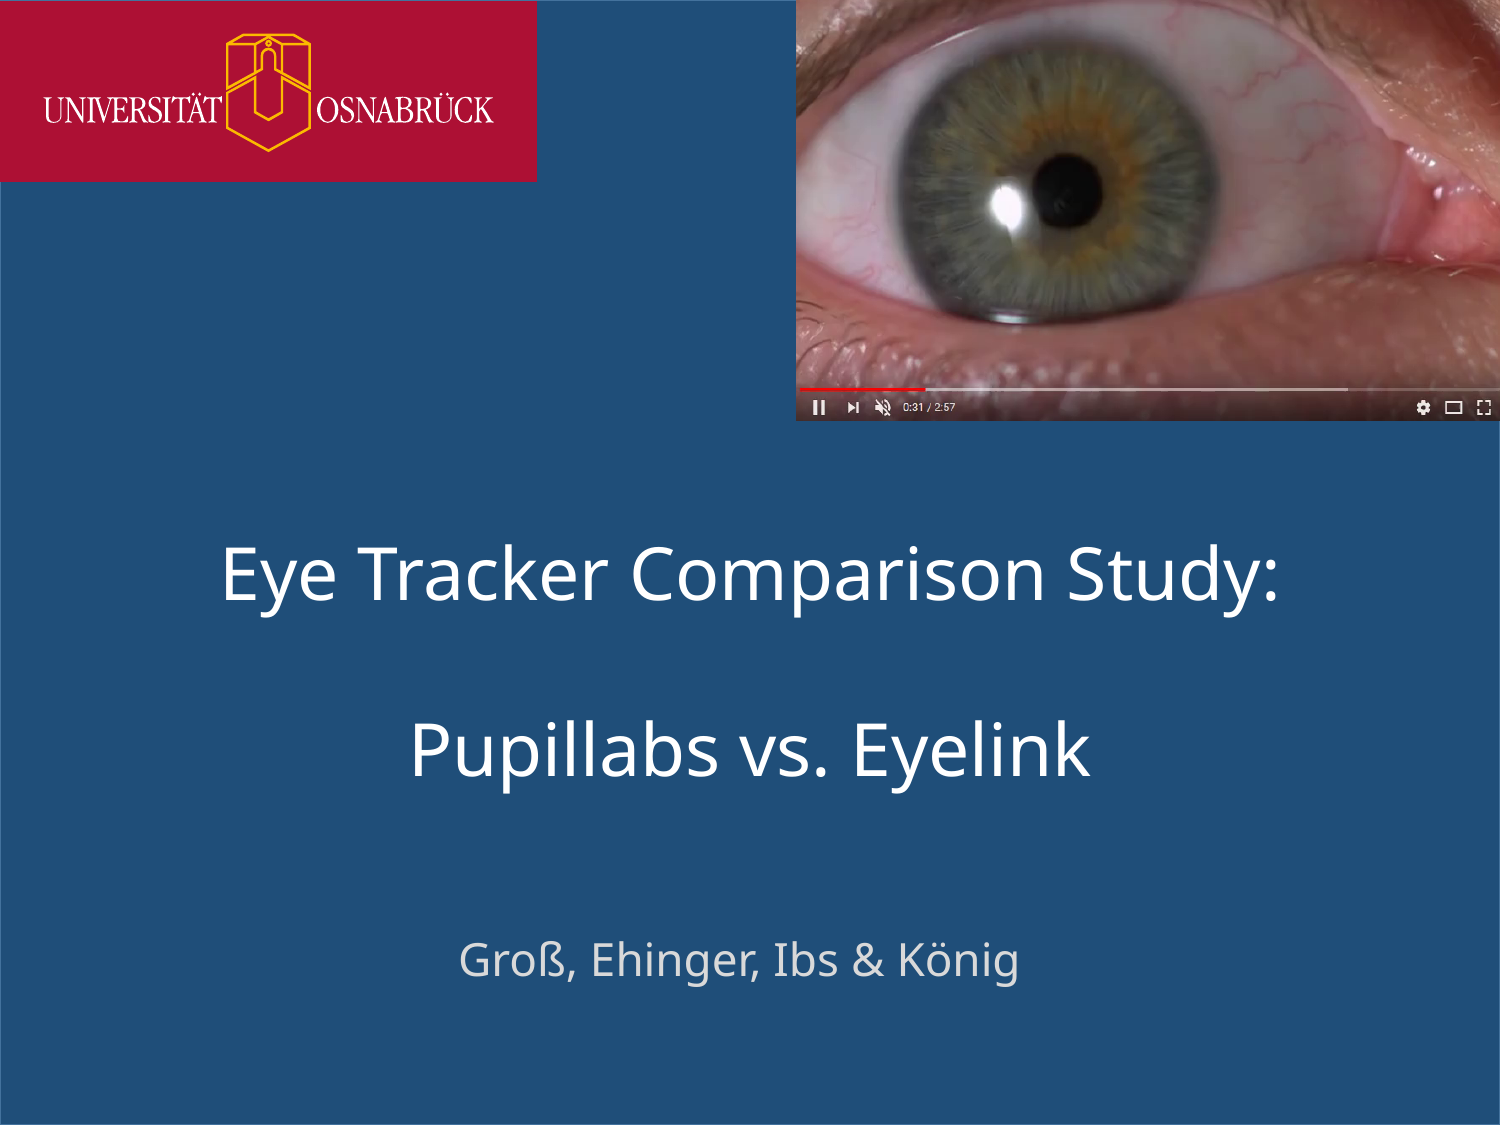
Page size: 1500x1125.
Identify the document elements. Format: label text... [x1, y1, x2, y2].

title Eye Tracker Comparison Study: Pupillabs vs. Eyelink [131, 406, 1369, 799]
subtitle Groß, Ehinger, Ibs & König [177, 923, 1303, 1125]
text_box [796, 0, 1500, 422]
